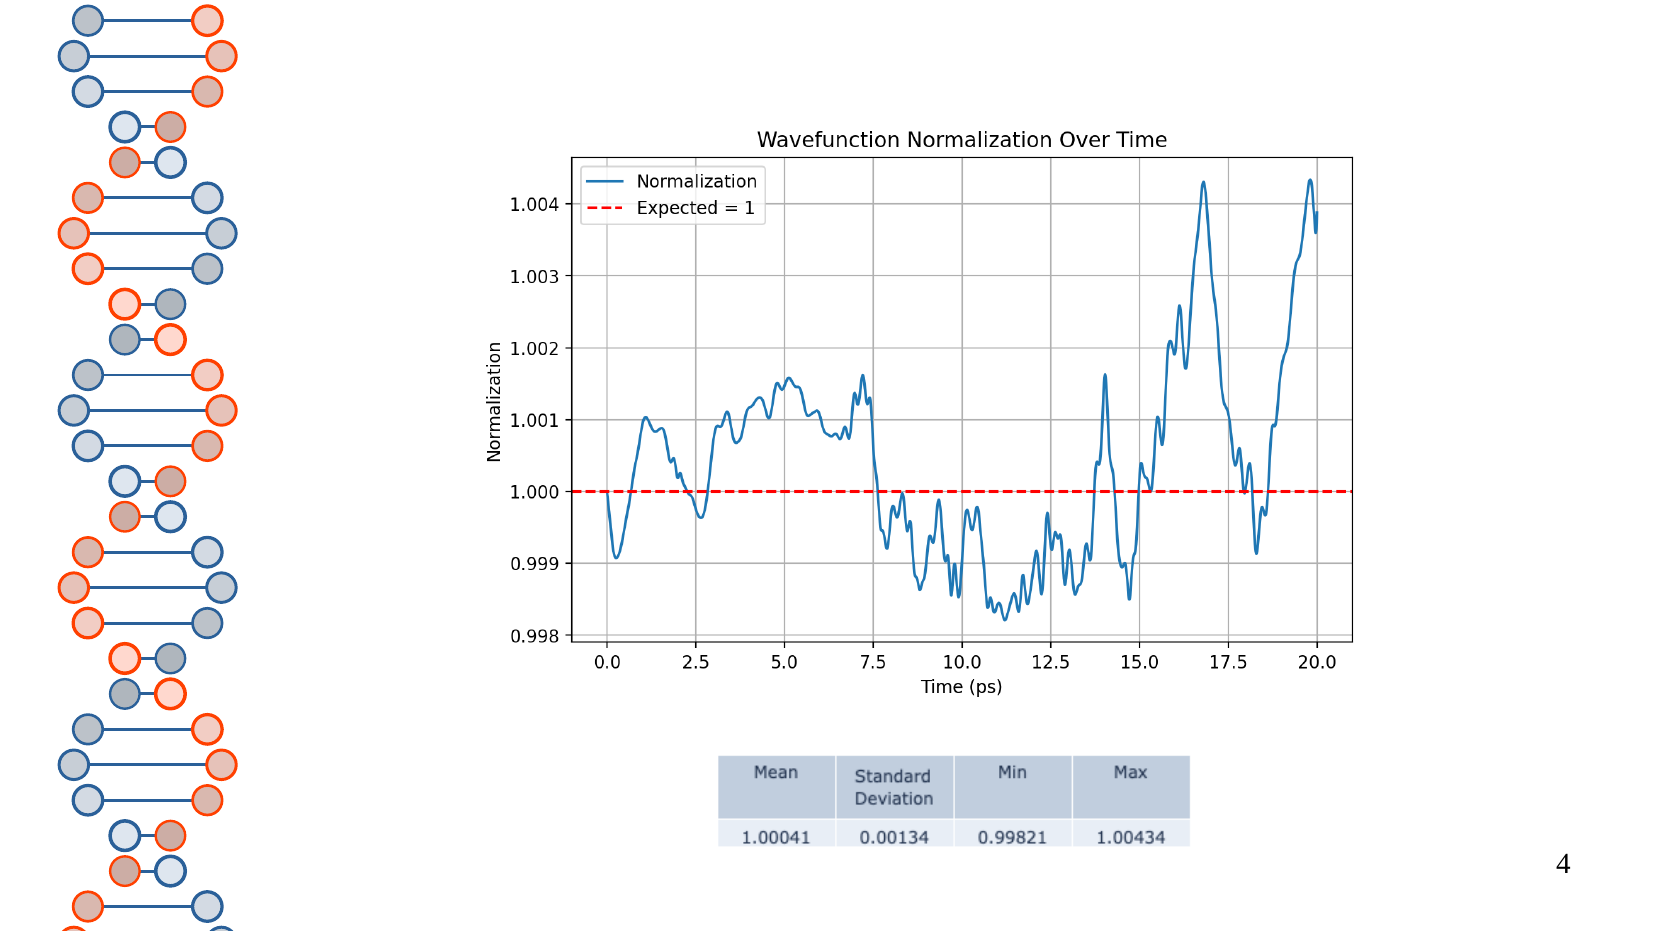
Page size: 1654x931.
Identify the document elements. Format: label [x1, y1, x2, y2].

picture [472, 118, 1364, 709]
picture [699, 738, 1211, 866]
